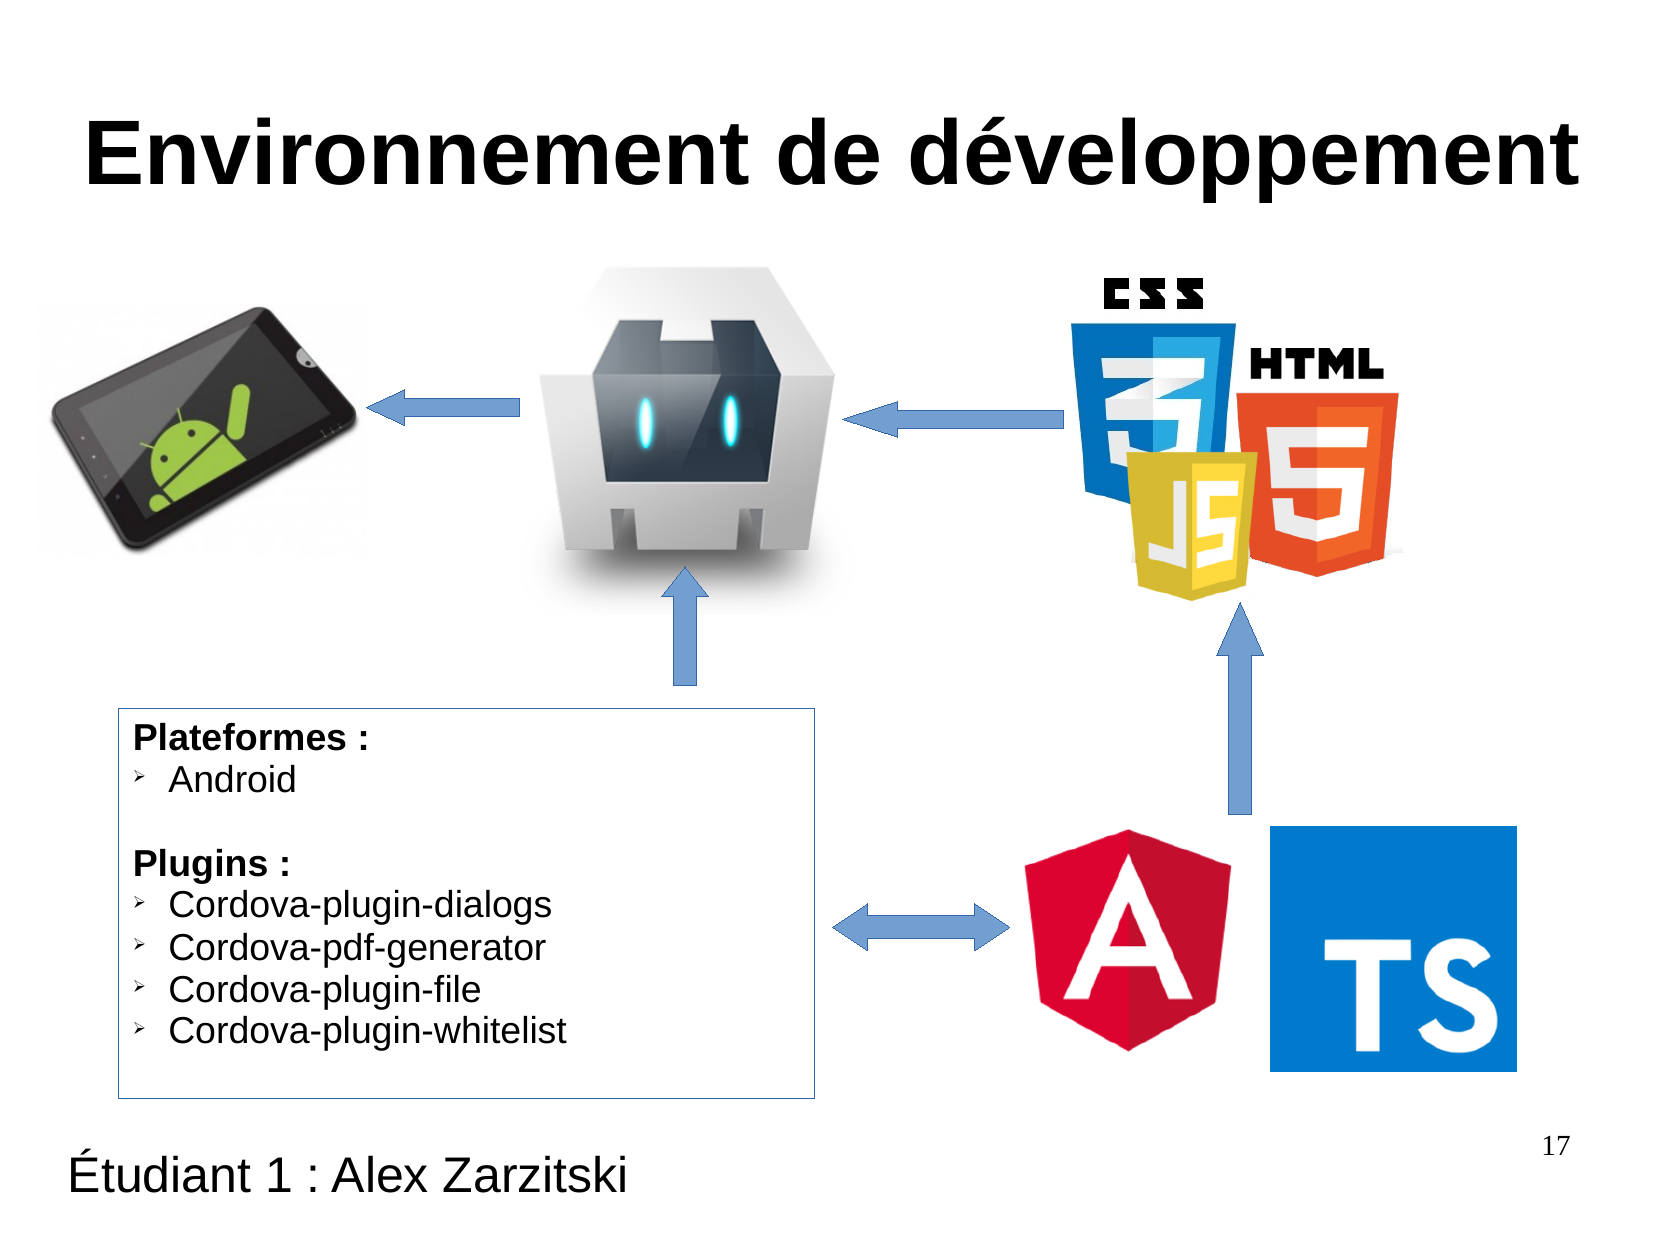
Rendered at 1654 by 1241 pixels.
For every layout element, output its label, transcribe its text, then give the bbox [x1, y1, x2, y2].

text_box [661, 566, 709, 686]
picture [37, 304, 367, 556]
title Environnement de développement [35, 49, 1630, 257]
picture [980, 767, 1560, 1113]
text_box Plateformes : Android Plugins : Cordova-plugin-dialogs Cordova-pdf-generator Cordova-plugin-file Cordova-plugin-whitelist [118, 708, 815, 1099]
text_box [832, 903, 1010, 951]
picture [519, 237, 855, 615]
text_box [366, 389, 520, 426]
text_box Étudiant 1 : Alex Zarzitski [53, 1139, 650, 1211]
text_box [1216, 602, 1264, 815]
picture [1062, 270, 1403, 603]
text_box [842, 401, 1064, 438]
